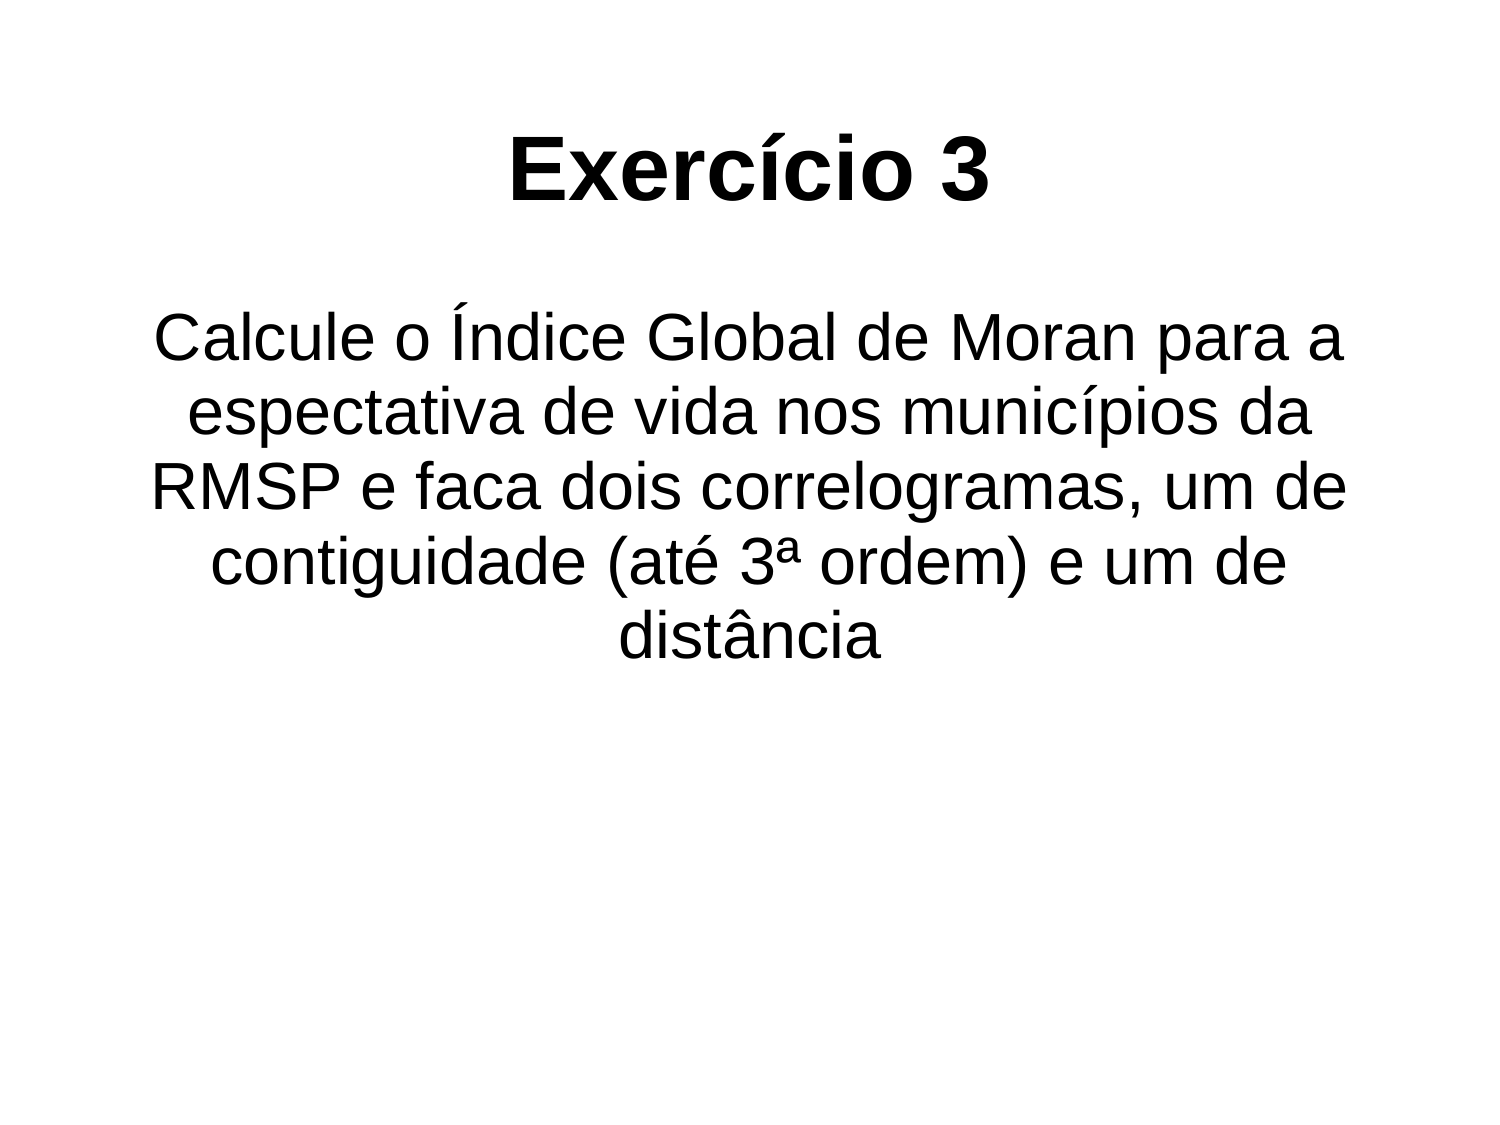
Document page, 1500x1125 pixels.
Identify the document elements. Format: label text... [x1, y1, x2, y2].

list Calcule o Índice Global de Moran para a espectativa de vida nos municípios da RMSP e faca dois correlogramas, um de contiguidade (até 3ª ordem) e um de distância [103, 299, 1397, 1014]
title Exercício 3 [103, 59, 1397, 278]
